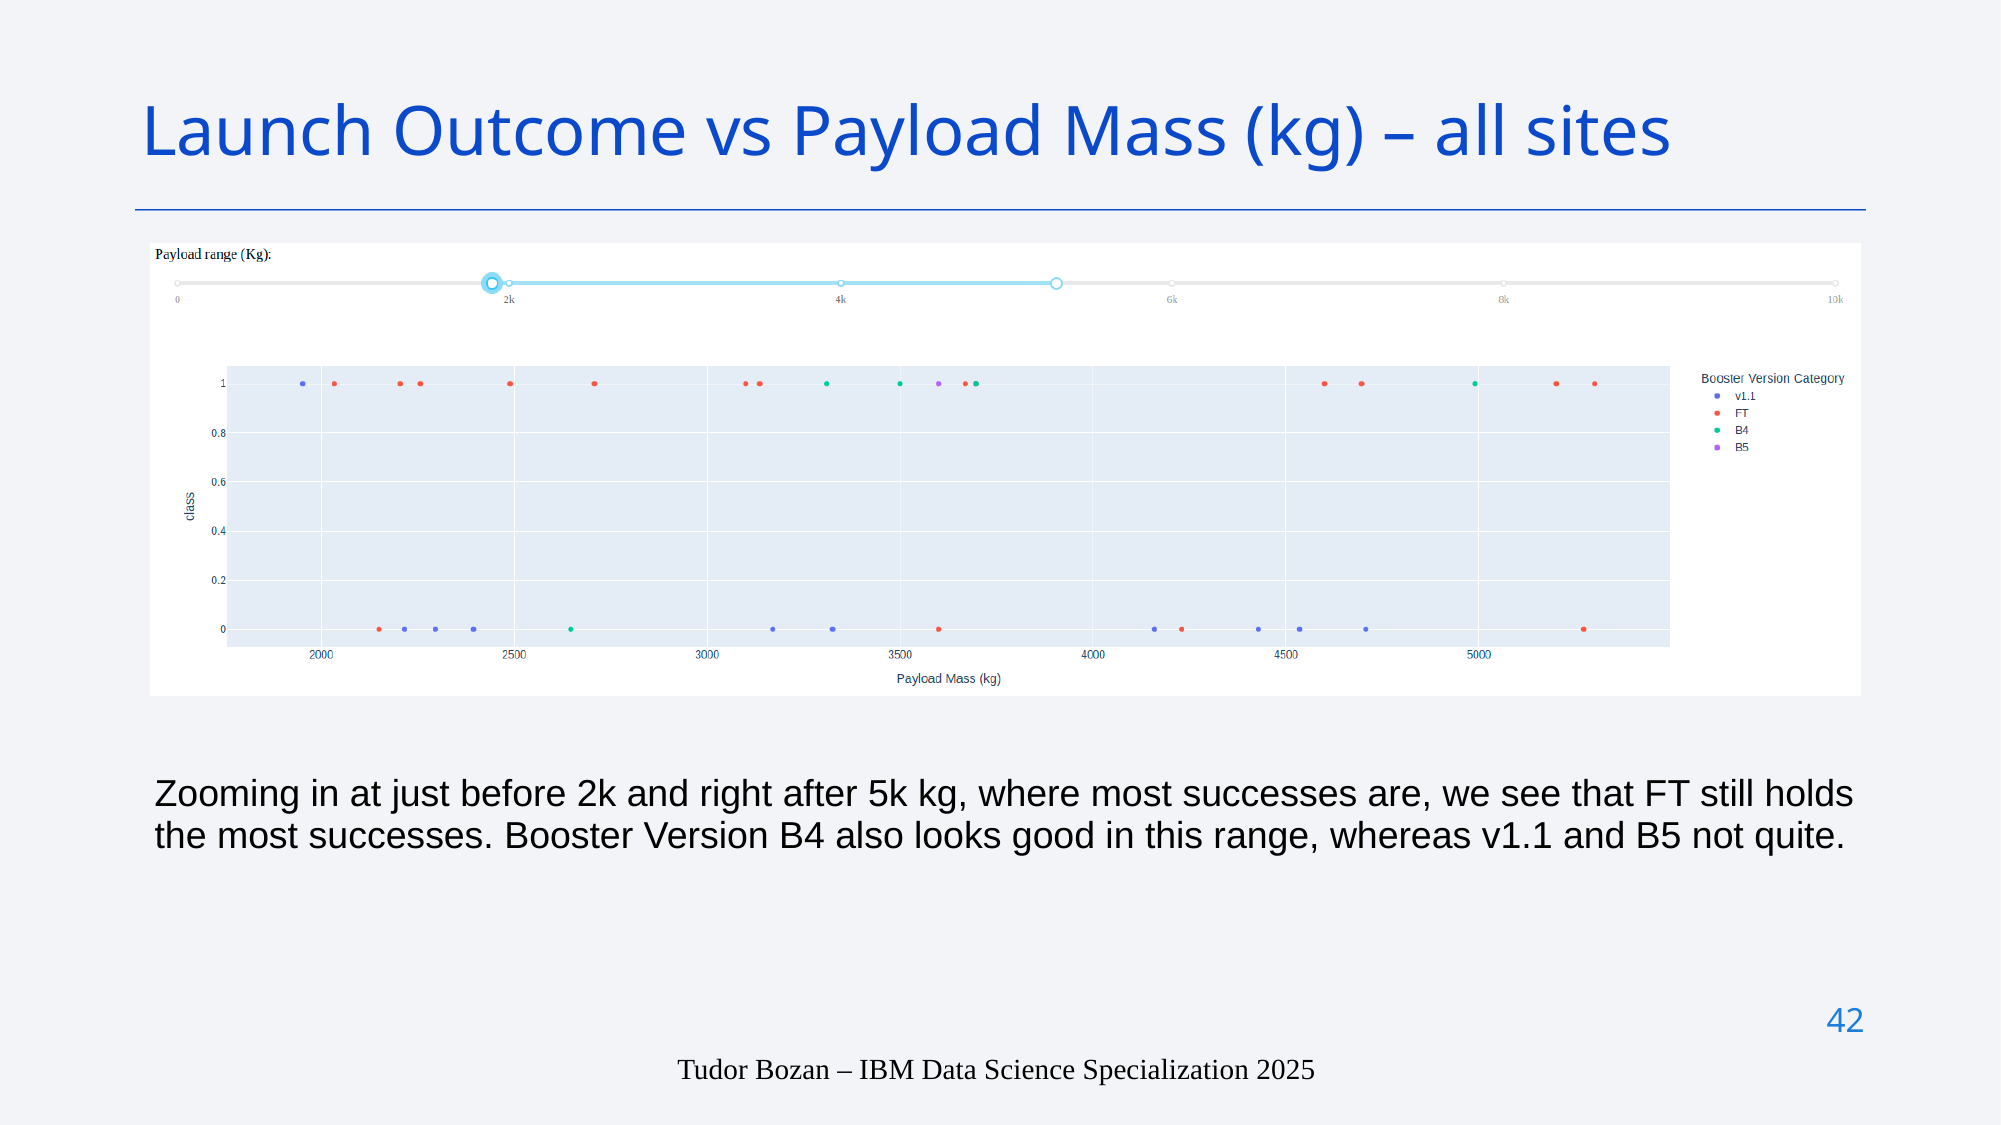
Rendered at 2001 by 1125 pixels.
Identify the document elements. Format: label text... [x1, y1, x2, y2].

picture [0, 0, 2001, 1125]
text_box Launch Outcome vs Payload Mass (kg) – all sites [126, 88, 1852, 179]
text_box Zooming in at just before 2k and right after 5k kg, where most successes are, we see that FT still holds the most successes. Booster Version B4 also looks good in this range, whereas v1.1 and B5 not quite. [139, 765, 1876, 864]
text_box <number> [1429, 988, 1880, 1055]
